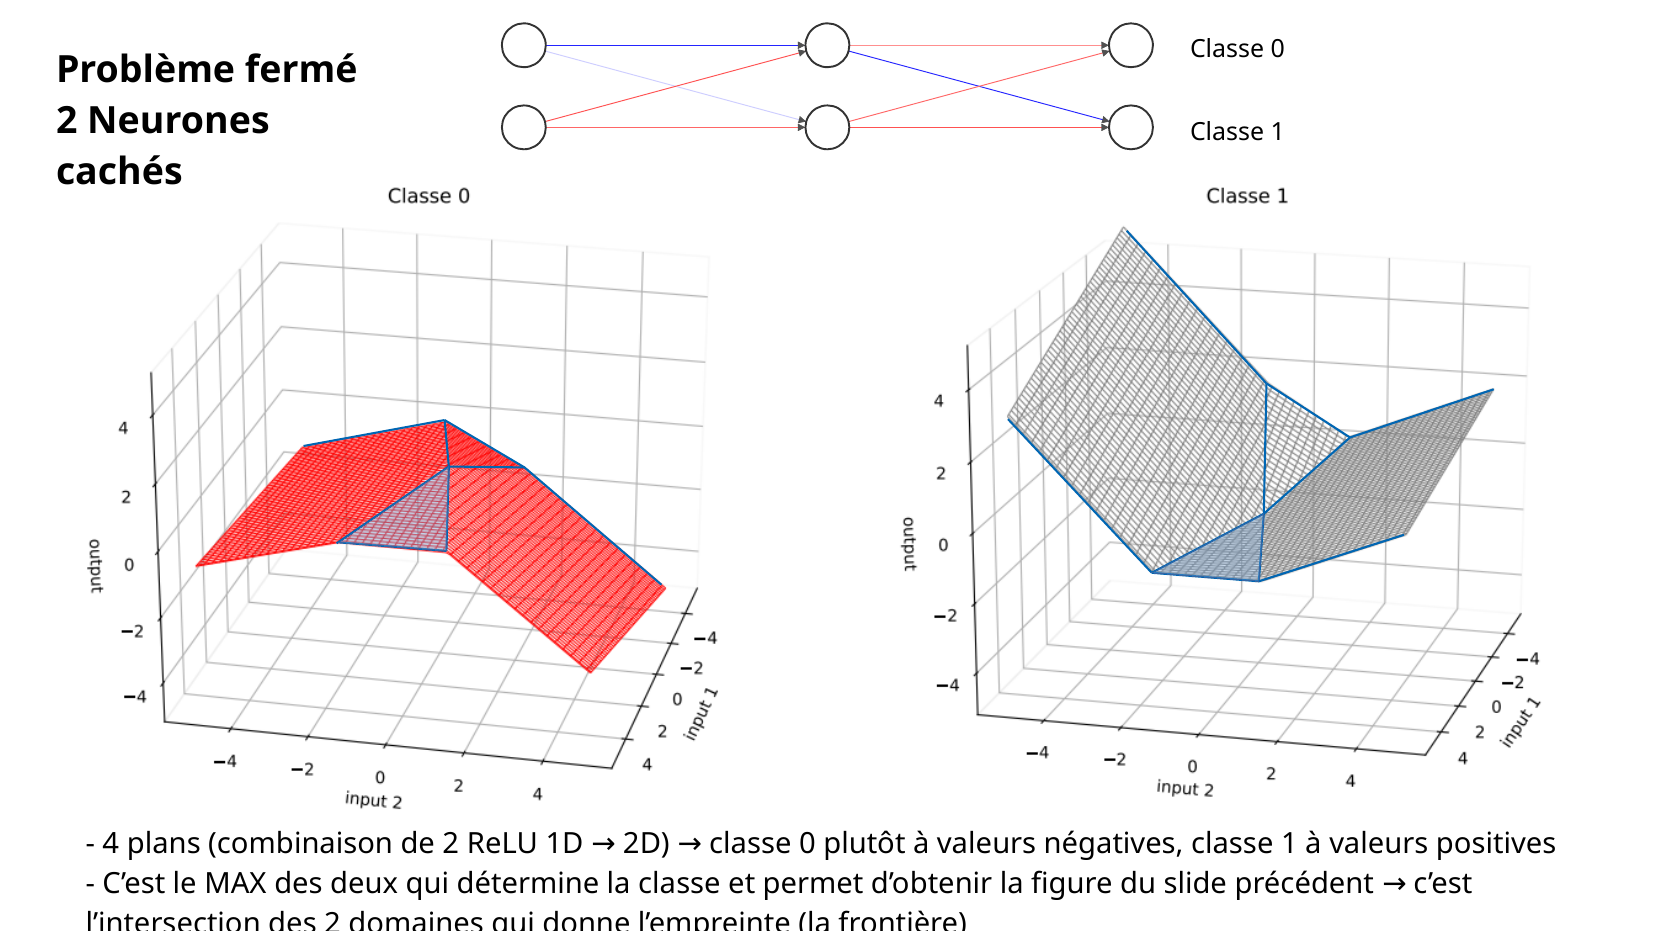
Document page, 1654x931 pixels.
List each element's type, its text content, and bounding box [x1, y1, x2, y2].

picture [70, 0, 1571, 814]
text_box Classe 1 [1175, 106, 1365, 150]
text_box Classe 0 [1175, 23, 1365, 67]
text_box Problème fermé 2 Neurones cachés [41, 35, 420, 135]
text_box [338, 466, 449, 551]
text_box - 4 plans (combinaison de 2 ReLU 1D → 2D) → classe 0 plutôt à valeurs négatives, classe 1 à valeurs positives - C’est le MAX des deux qui détermine la classe et permet d’obtenir la figure du slide précédent → c’est l’intersection des 2 domaines qui donne l’empreinte (la frontière) [70, 814, 1595, 929]
text_box [1151, 513, 1264, 582]
